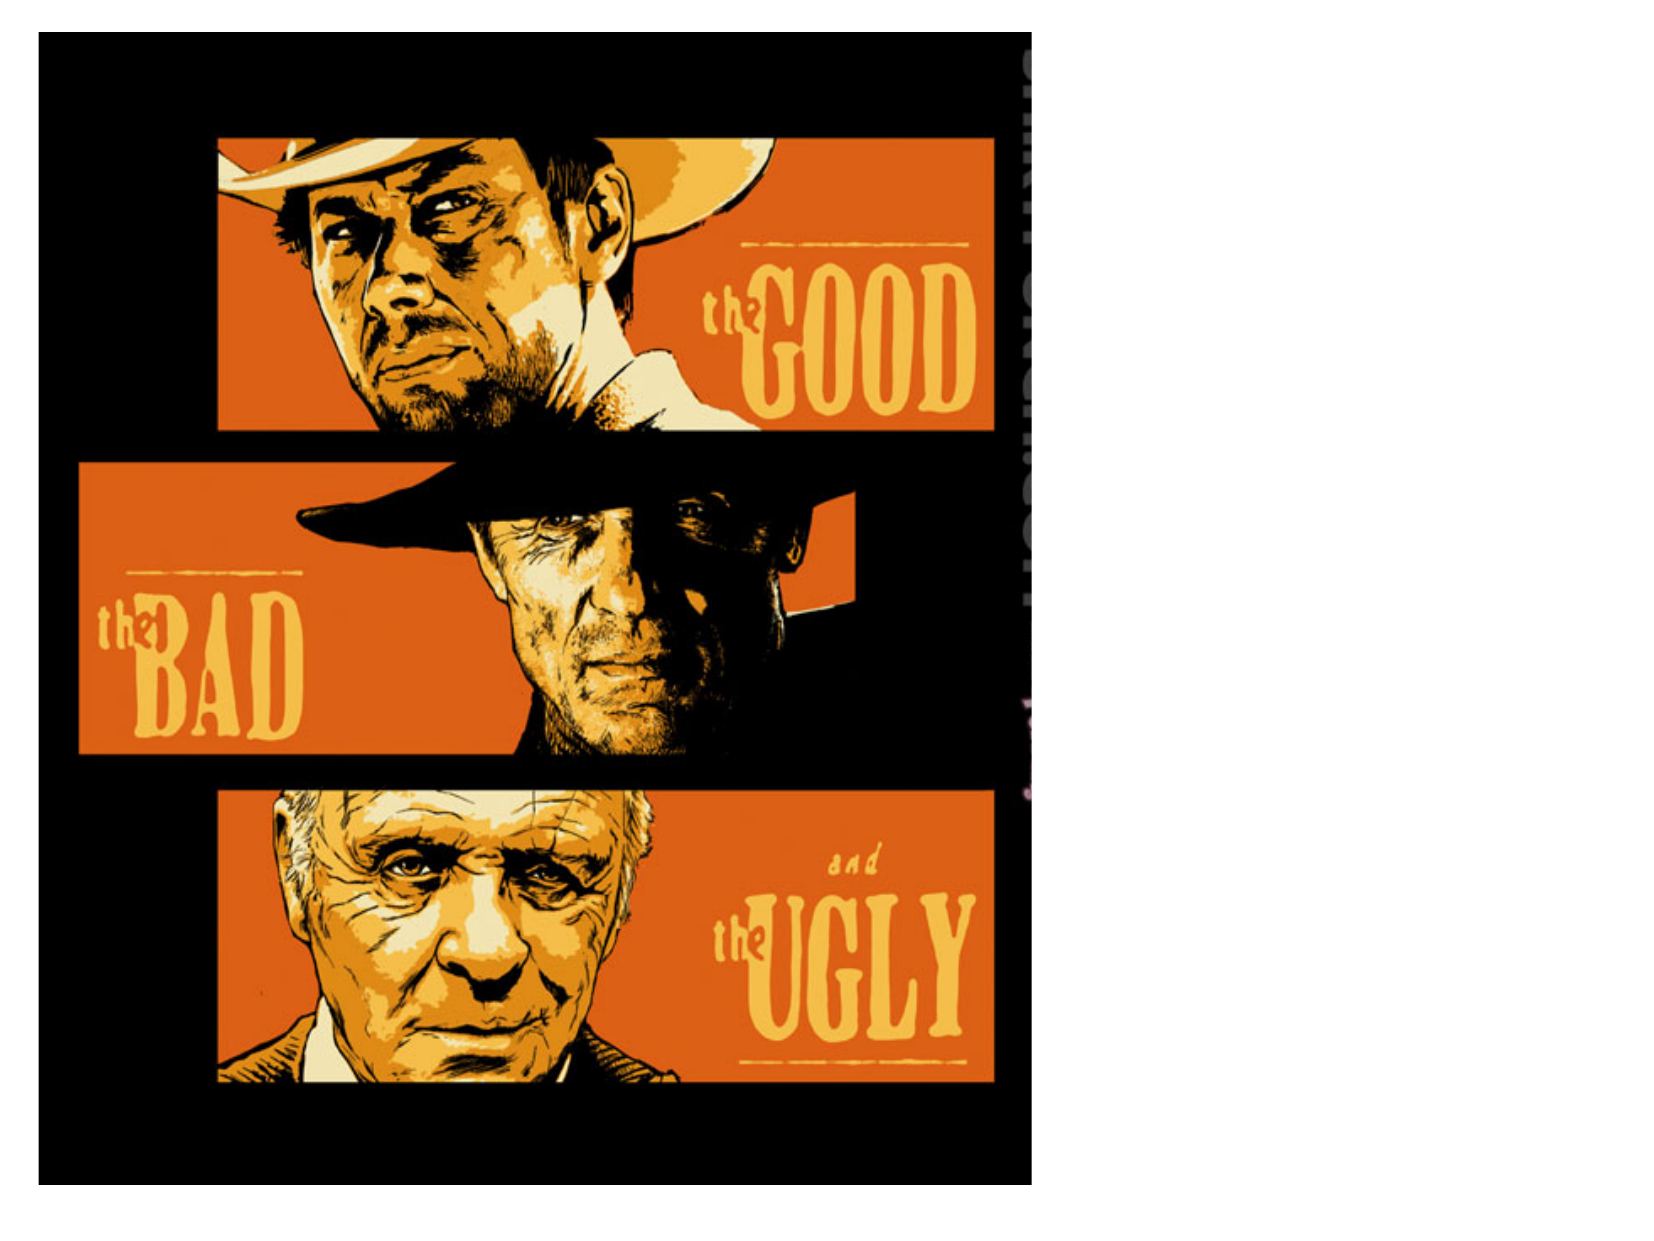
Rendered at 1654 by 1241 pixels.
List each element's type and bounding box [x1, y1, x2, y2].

picture [38, 32, 1032, 1185]
